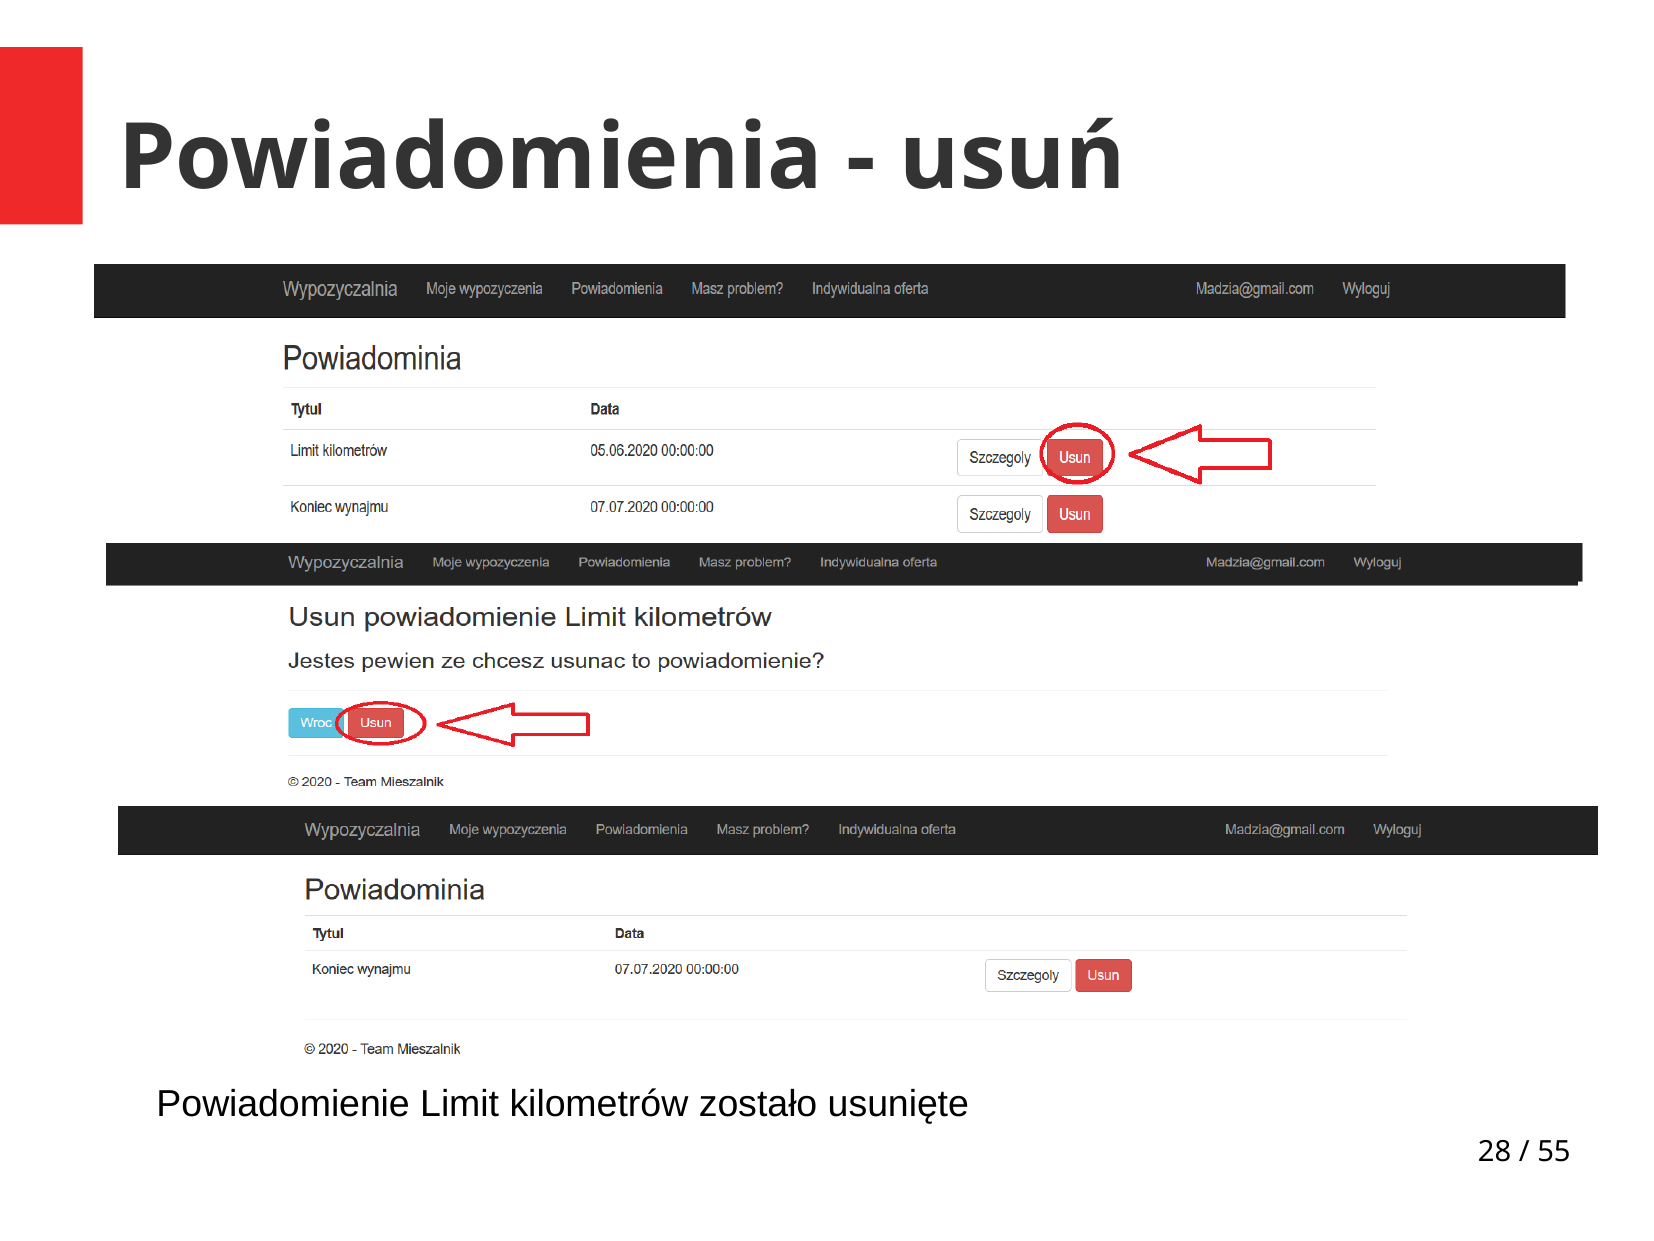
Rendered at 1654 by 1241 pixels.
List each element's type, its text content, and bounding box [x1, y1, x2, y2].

picture [118, 806, 1598, 1075]
title Powiadomienia - usuń [118, 49, 1571, 257]
text_box Powiadomienie Limit kilometrów zostało usunięte [141, 1074, 1394, 1132]
picture [94, 264, 1583, 793]
